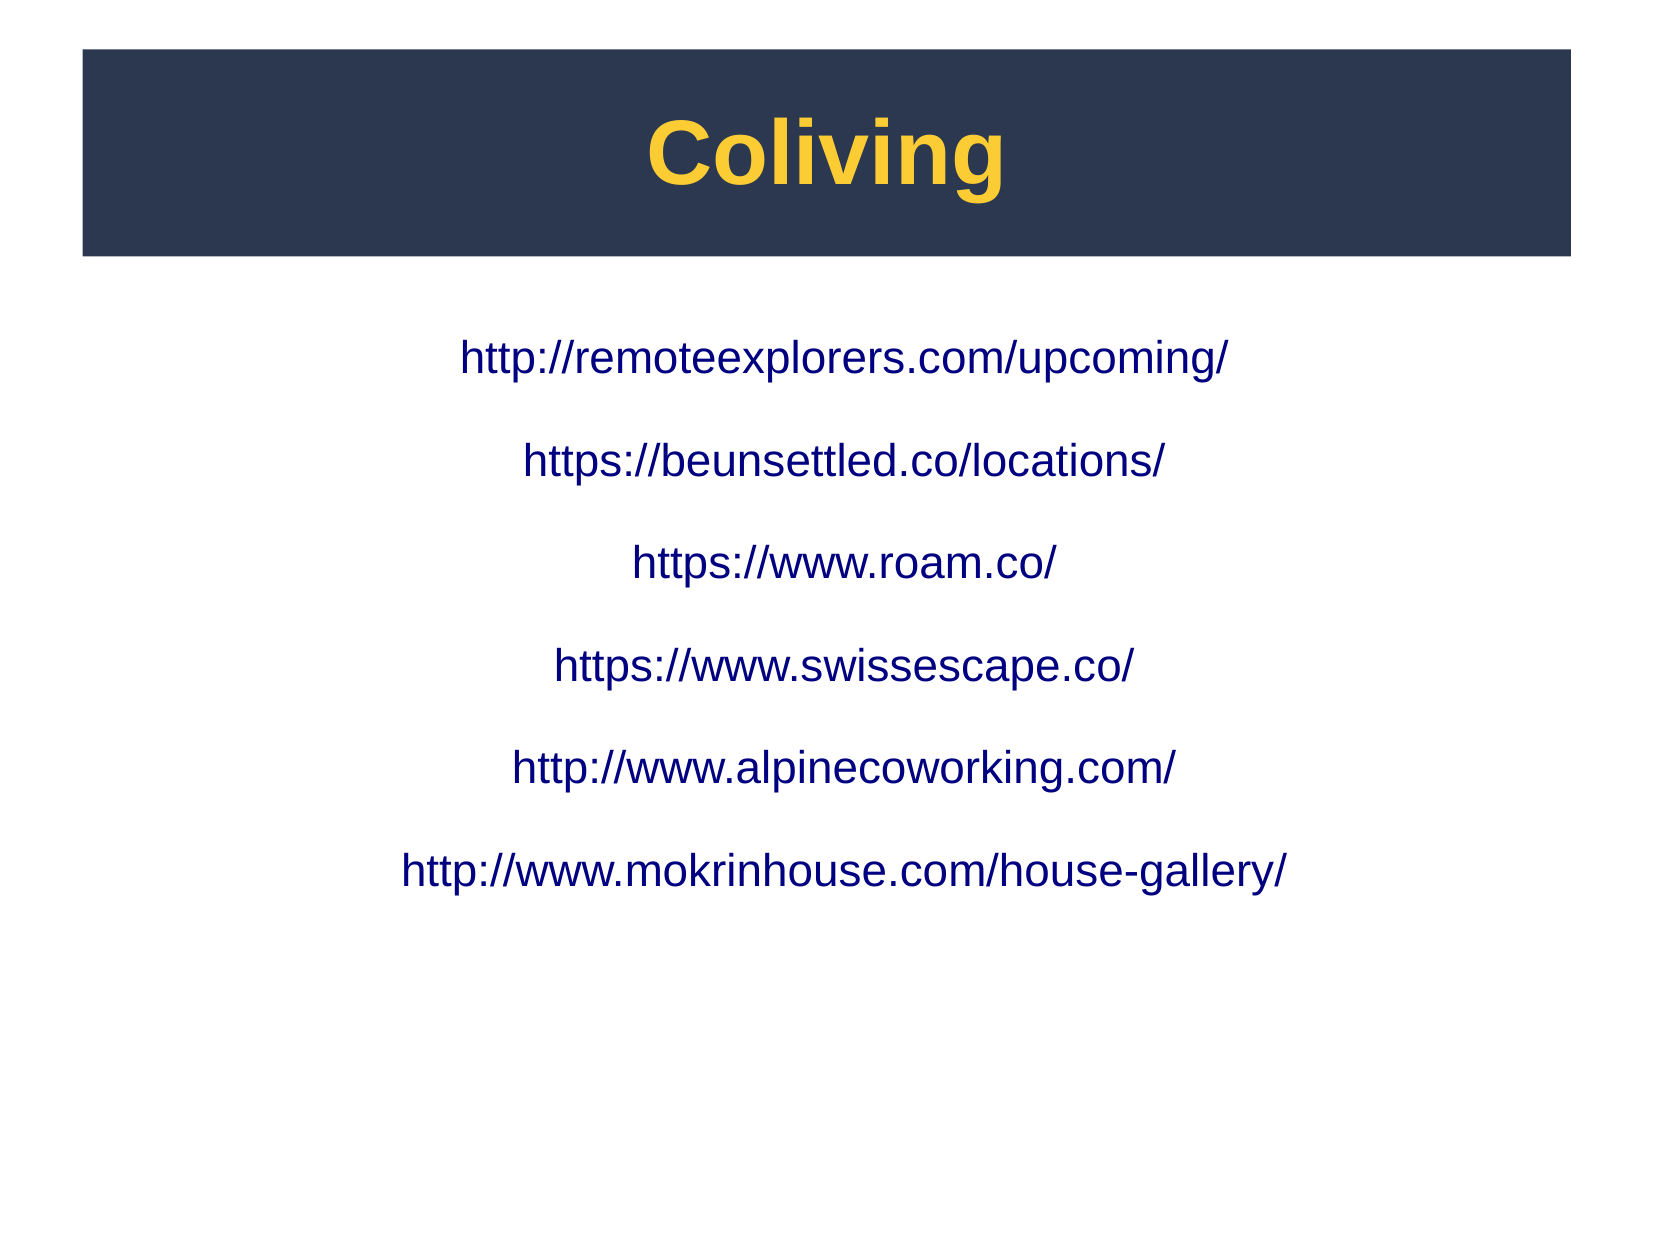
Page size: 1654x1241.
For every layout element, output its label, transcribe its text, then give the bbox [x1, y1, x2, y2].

subtitle http://remoteexplorers.com/upcoming/ https://beunsettled.co/locations/ https://www.roam.co/ https://www.swissescape.co/ http://www.alpinecoworking.com/ http://www.mokrinhouse.com/house-gallery/ [82, 290, 1571, 1010]
title Coliving [82, 49, 1571, 257]
